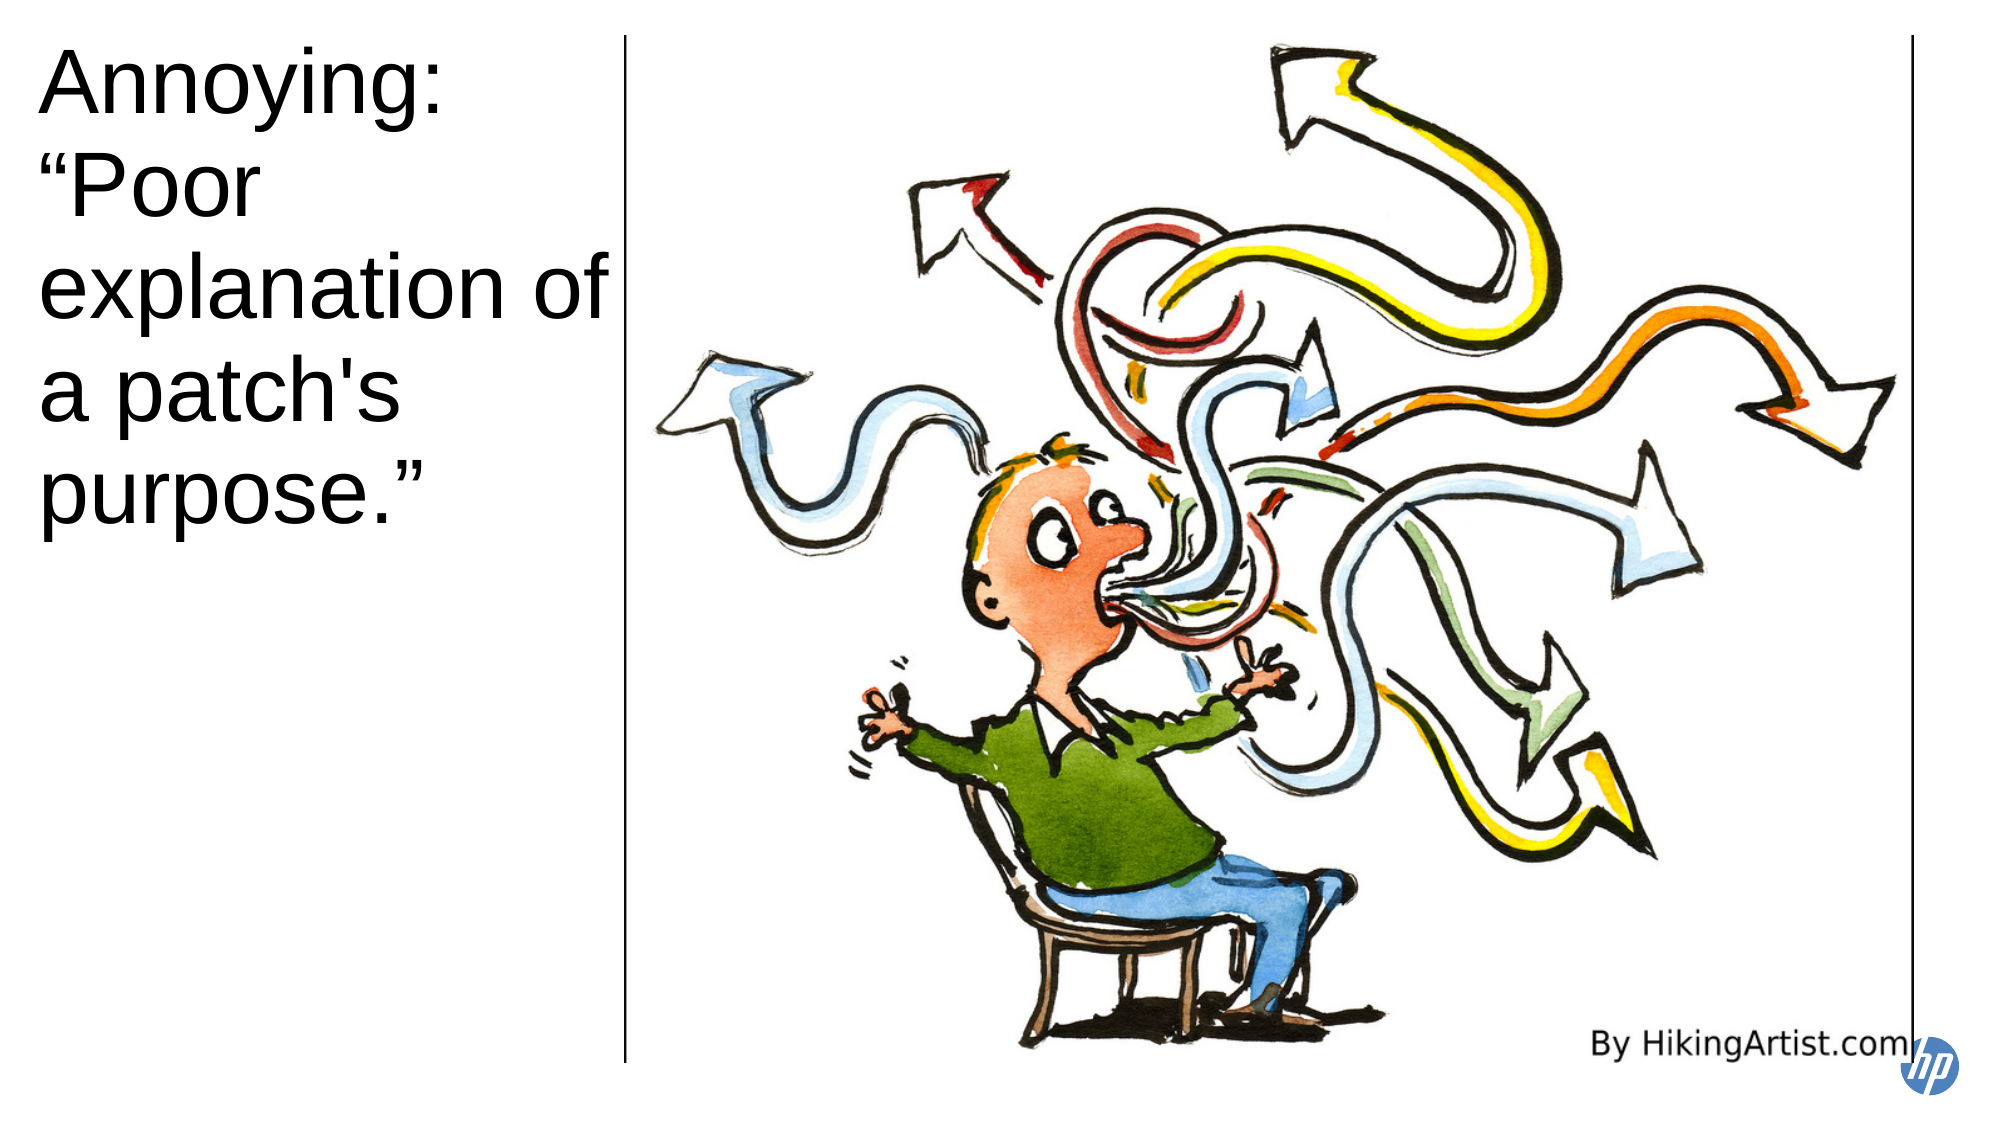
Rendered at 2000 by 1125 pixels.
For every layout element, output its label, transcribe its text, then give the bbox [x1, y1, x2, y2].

text_box Annoying: “Poor explanation of a patch's purpose.” [23, 23, 650, 553]
picture [624, 35, 1914, 1063]
